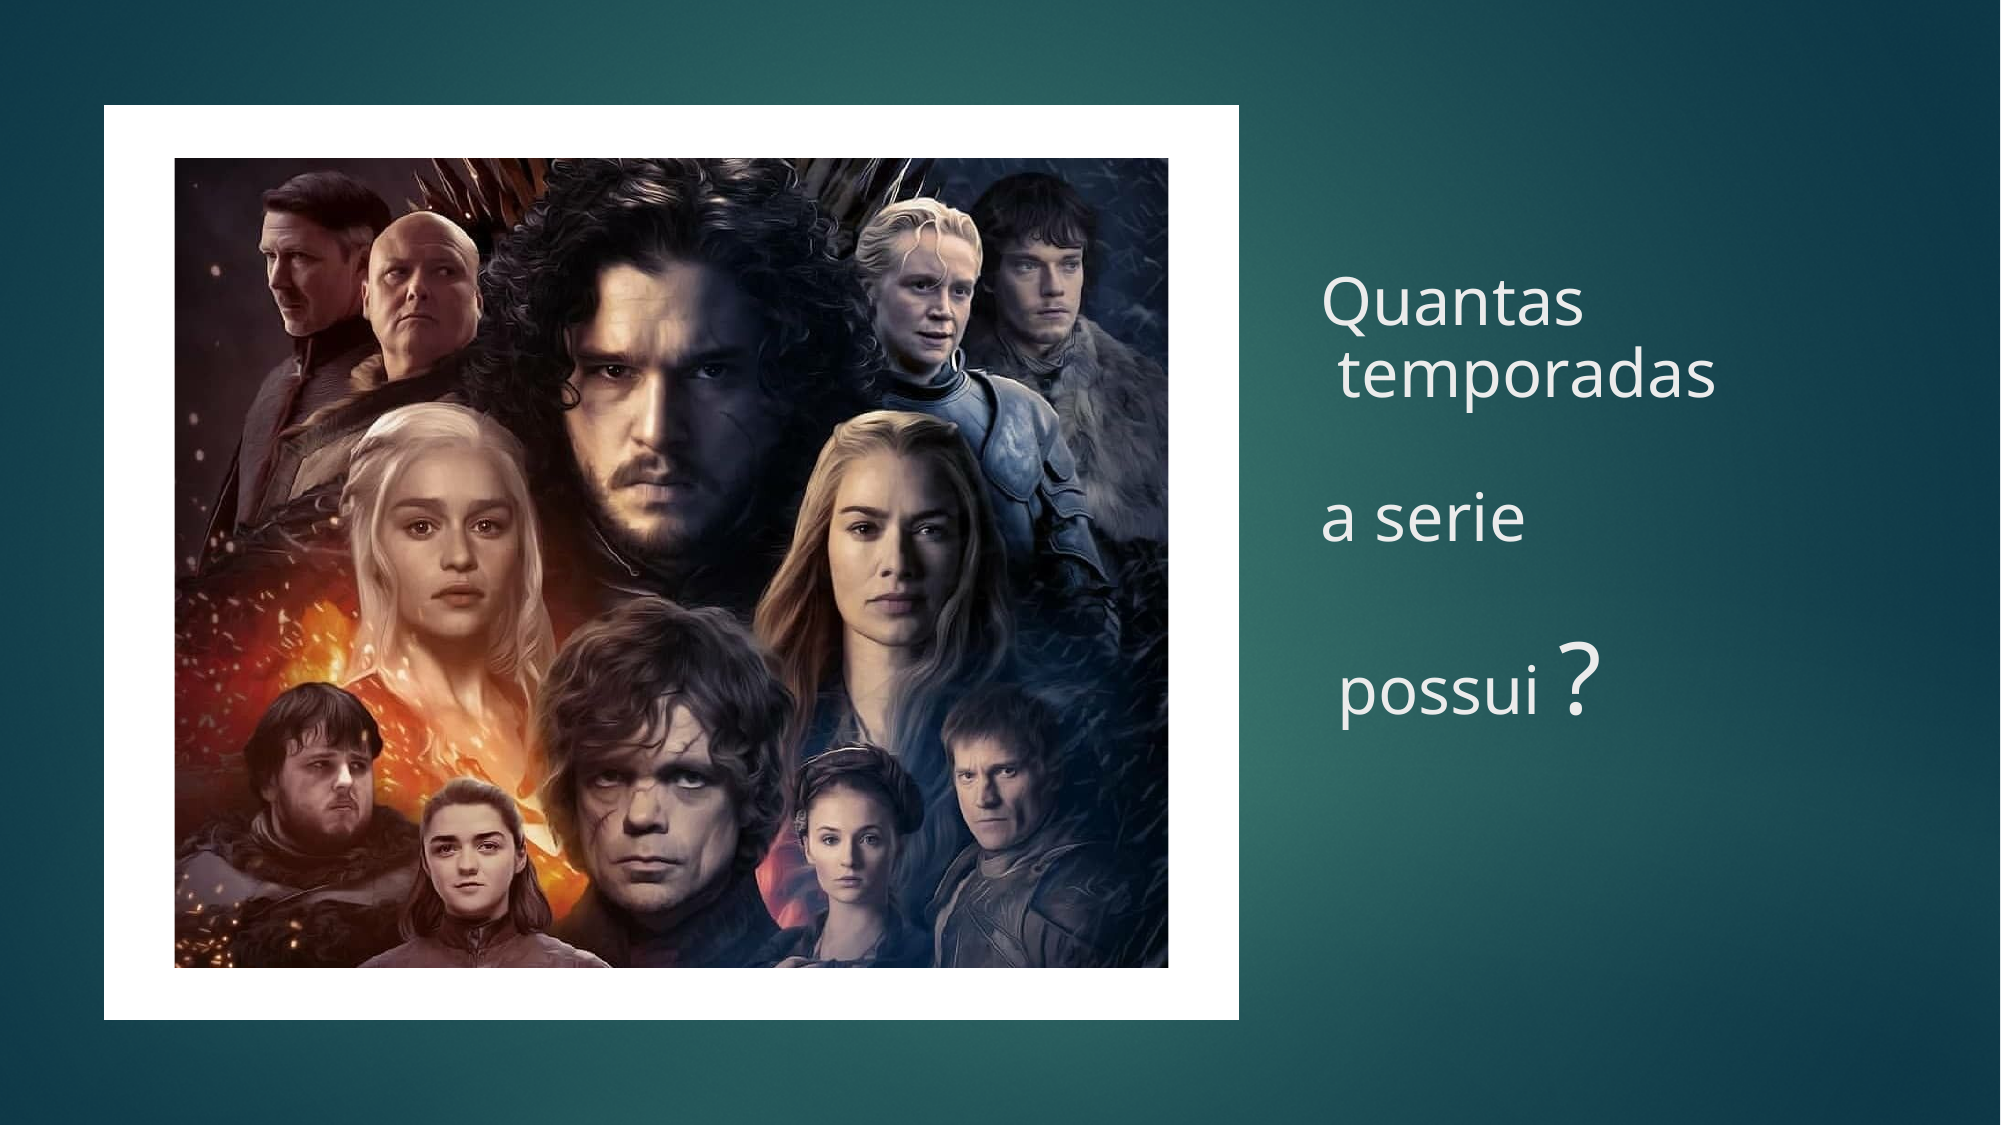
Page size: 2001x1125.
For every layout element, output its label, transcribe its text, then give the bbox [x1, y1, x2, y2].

picture [174, 158, 1169, 968]
text_box [0, 0, 2000, 1125]
title Quantas temporadas a serie possui ? [1305, 93, 1923, 744]
